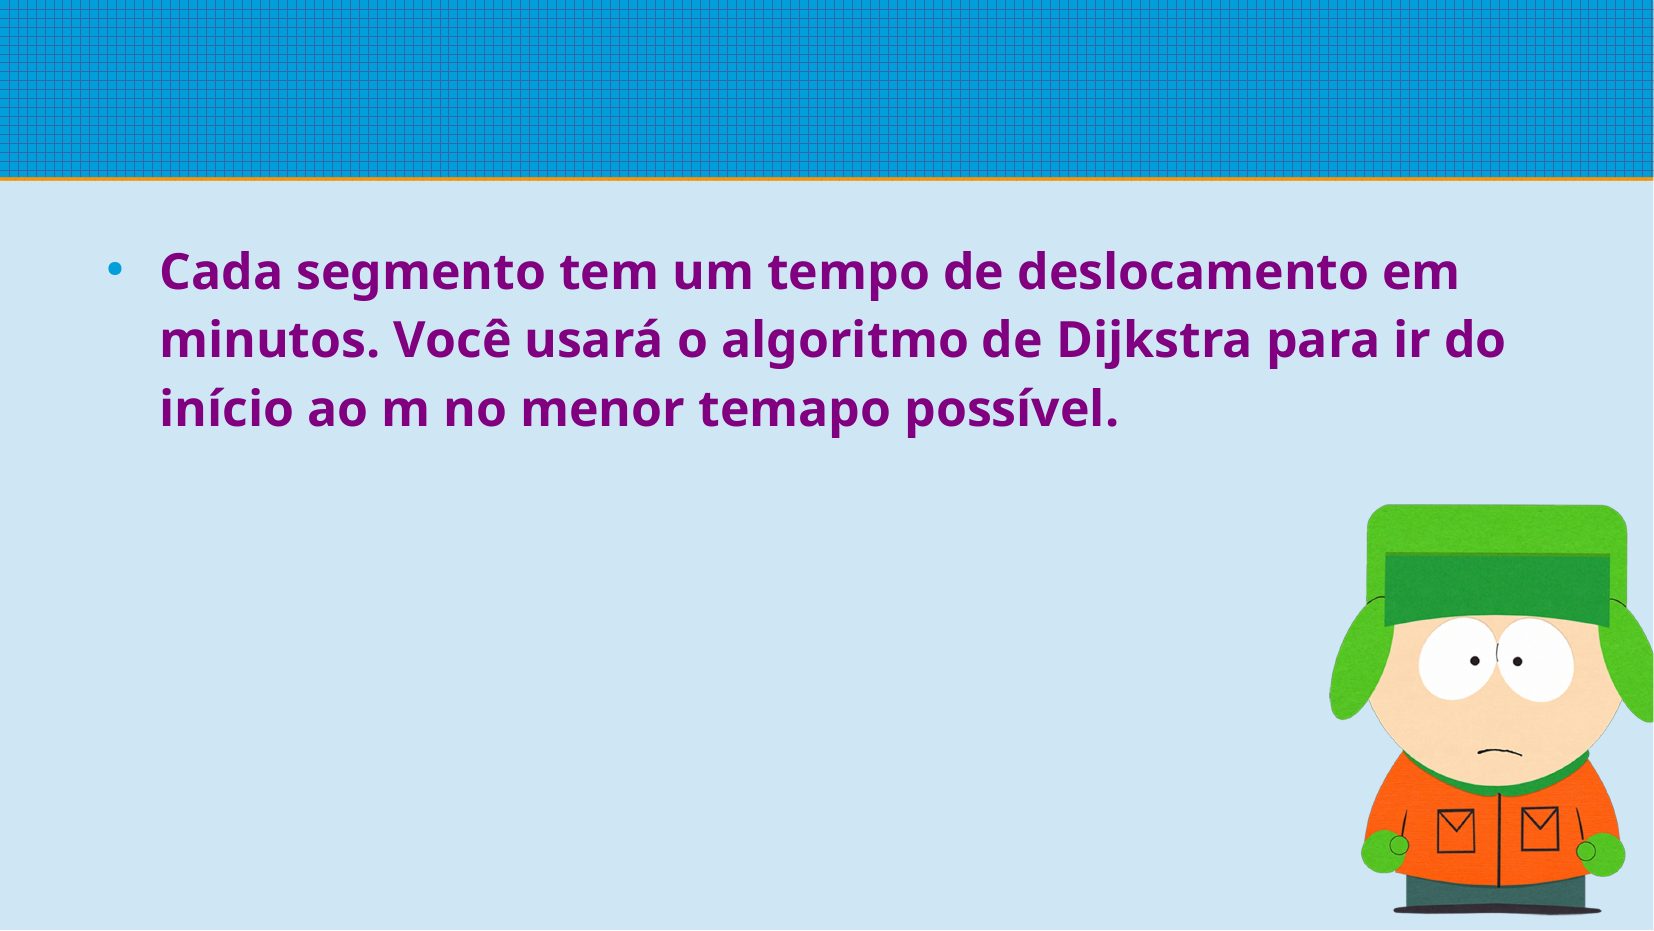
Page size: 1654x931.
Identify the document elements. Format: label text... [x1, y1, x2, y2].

list Cada segmento tem um tempo de deslocamento em minutos. Você usará o algoritmo de Dijkstra para ir do início ao m no menor temapo possível. [88, 236, 1565, 813]
picture [1328, 501, 1654, 916]
